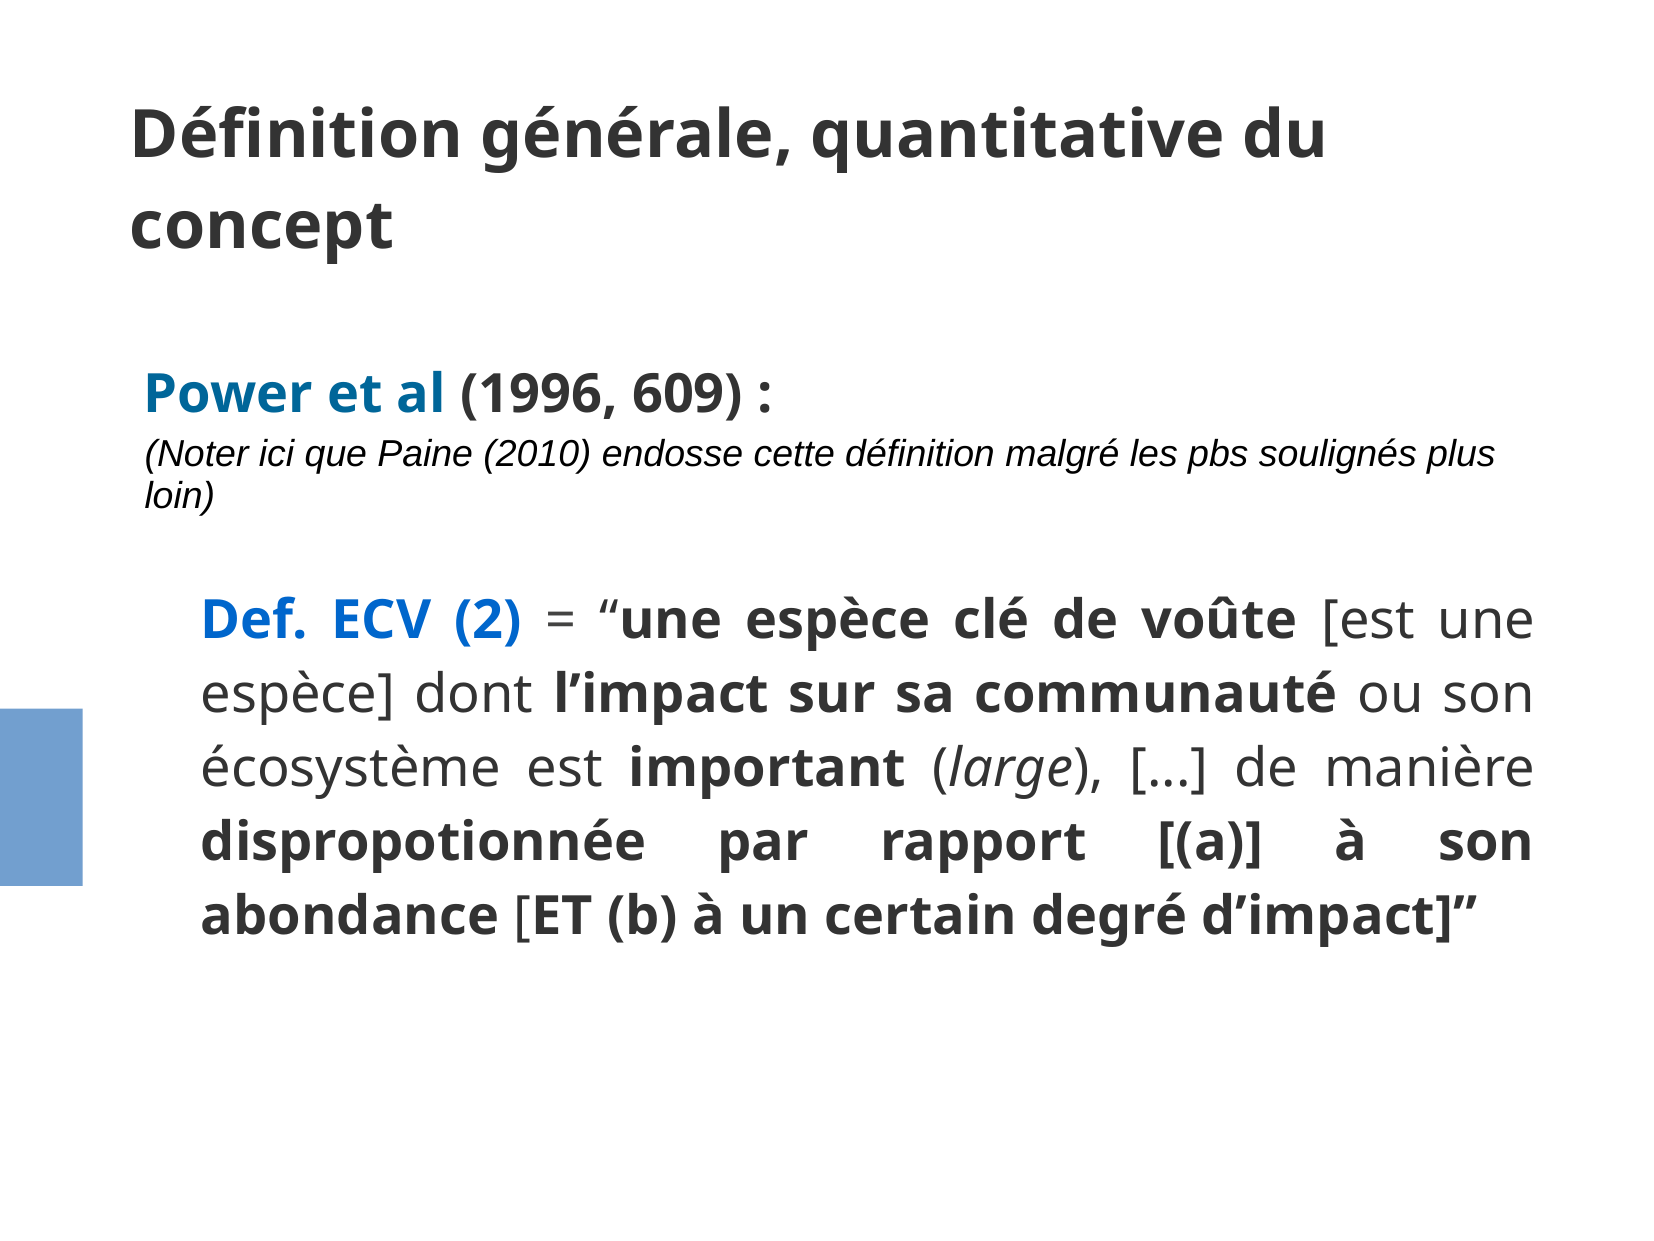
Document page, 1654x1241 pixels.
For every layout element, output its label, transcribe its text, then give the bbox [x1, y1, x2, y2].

list Power et al (1996, 609) : Def. ECV (2) = “une espèce clé de voûte [est une espèce] dont l’impact sur sa communauté ou son écosystème est important (large), [...] de manière dispropotionnée par rapport [(a)] à son abondance [ET (b) à un certain degré d’impact]” [129, 354, 1536, 425]
list Power et al (1996, 609) : Def. ECV (2) = “une espèce clé de voûte [est une espèce] dont l’impact sur sa communauté ou son écosystème est important (large), [...] de manière dispropotionnée par rapport [(a)] à son abondance [ET (b) à un certain degré d’impact]” [129, 566, 1536, 1074]
title Définition générale, quantitative du concept [129, 59, 1536, 296]
text_box (Noter ici que Paine (2010) endosse cette définition malgré les pbs soulignés plus loin) [129, 425, 1560, 566]
